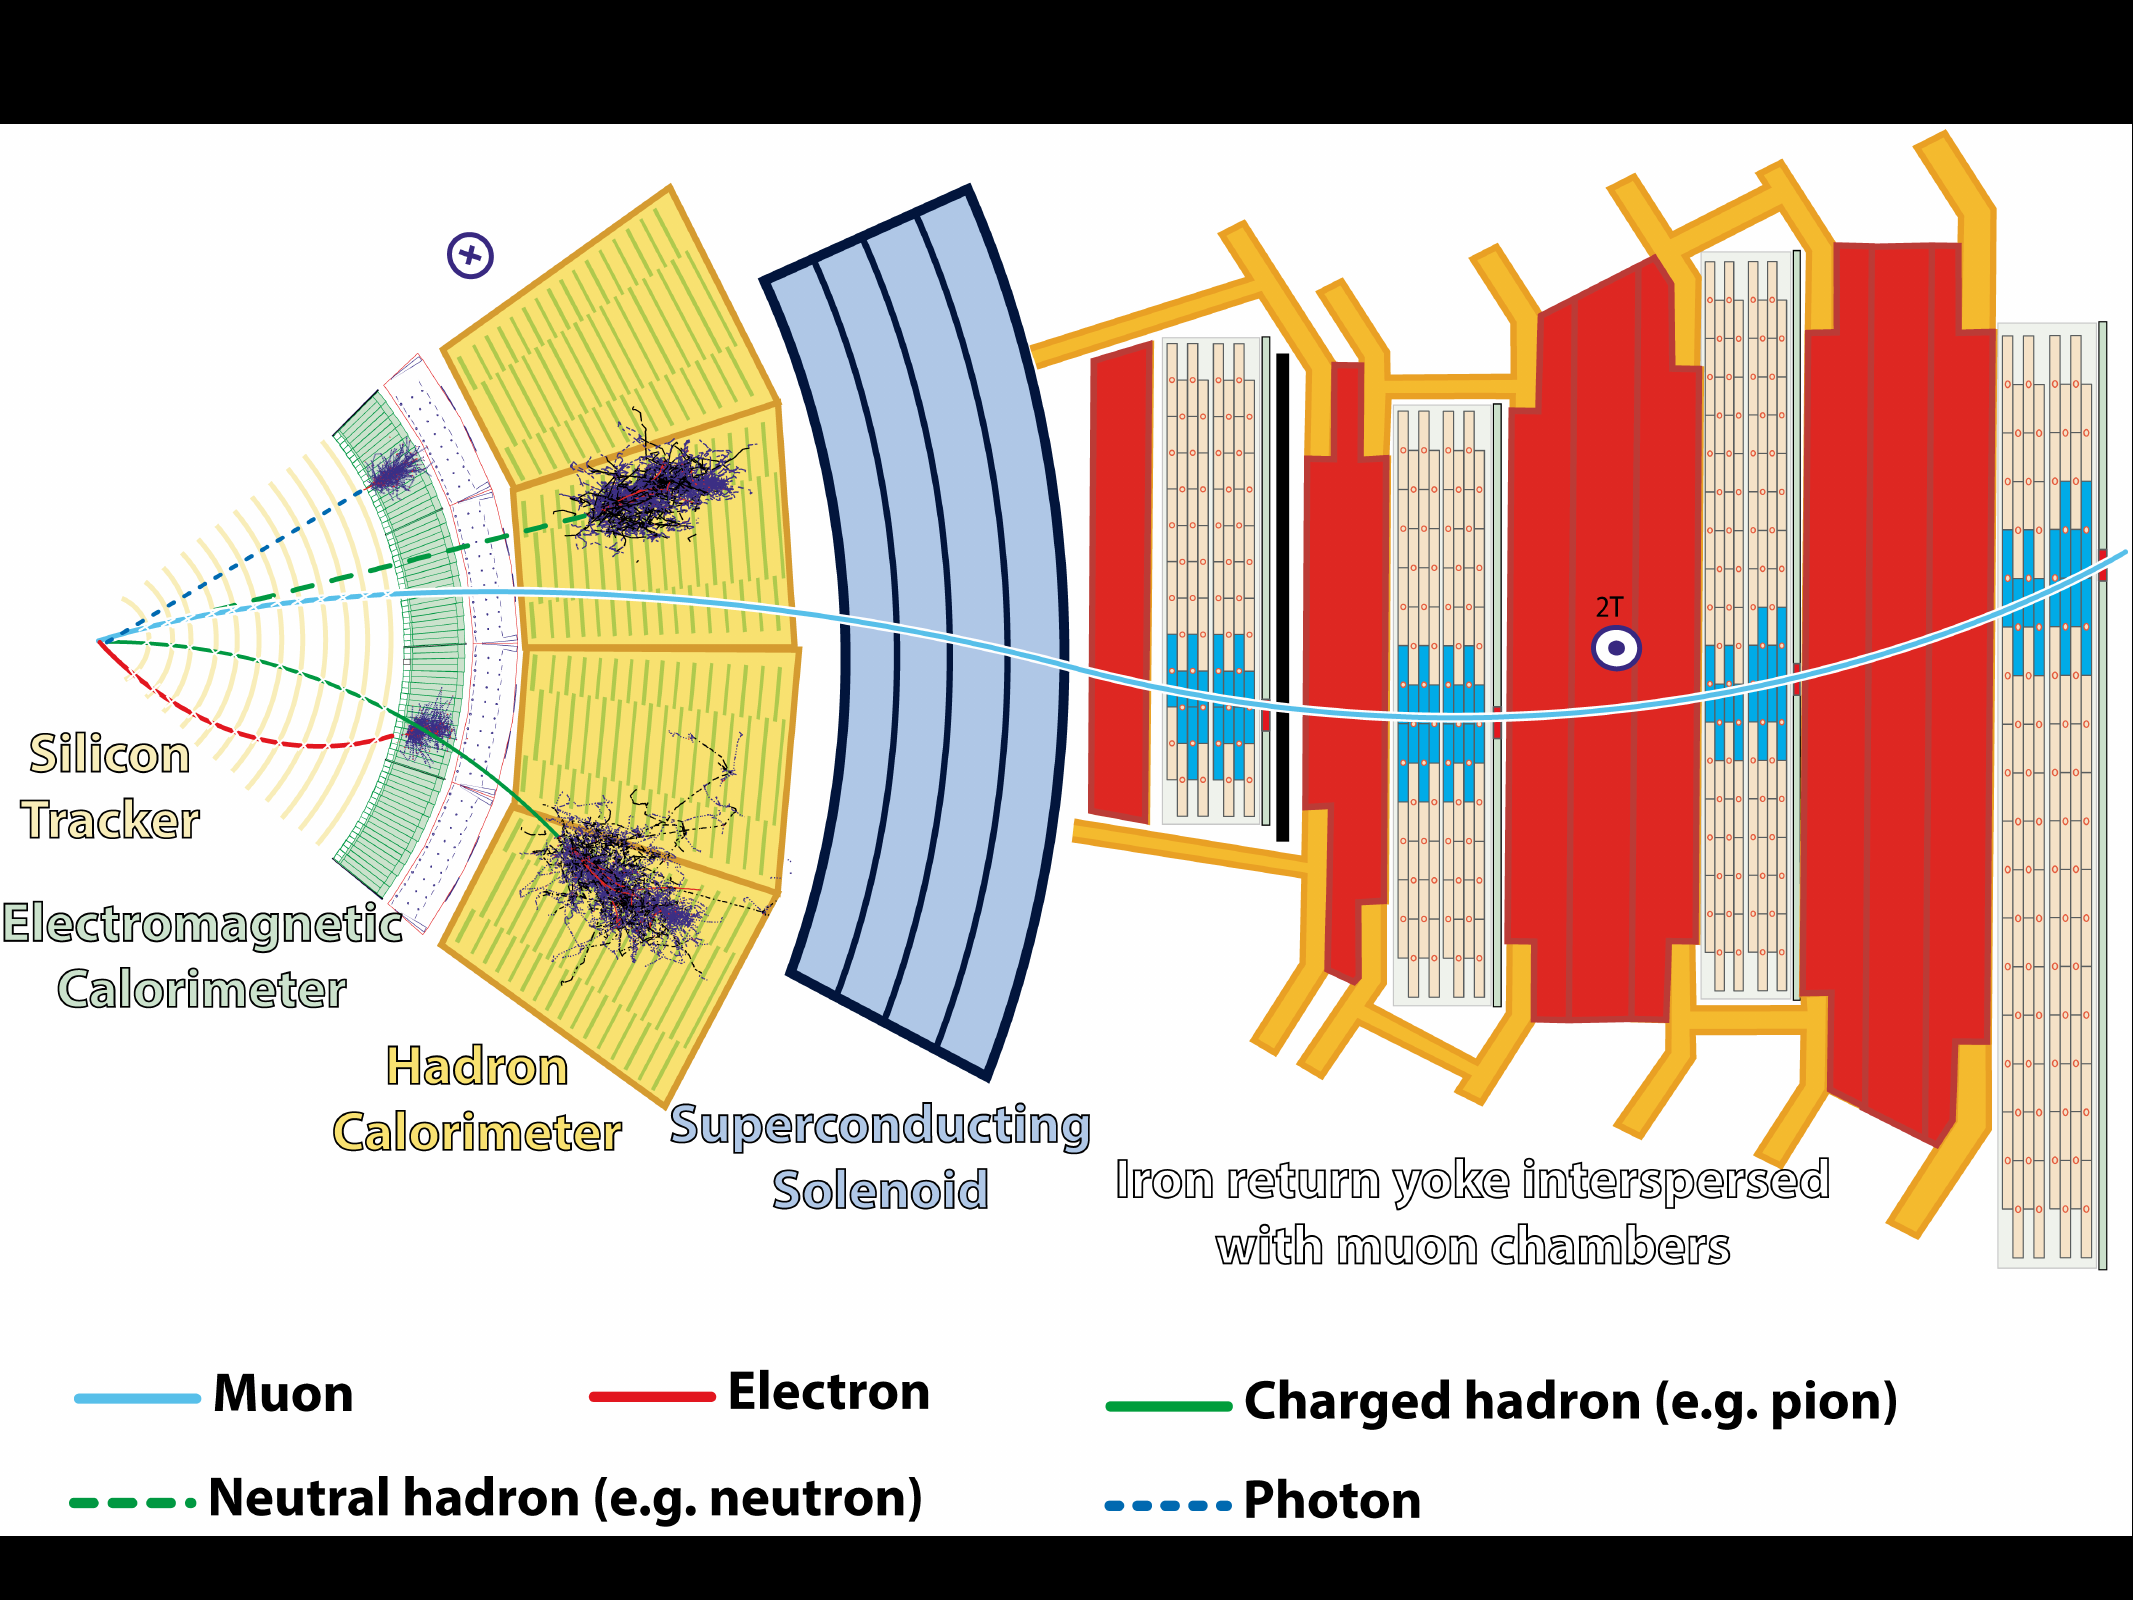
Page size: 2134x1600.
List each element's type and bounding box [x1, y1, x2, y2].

picture [0, 124, 2132, 1536]
